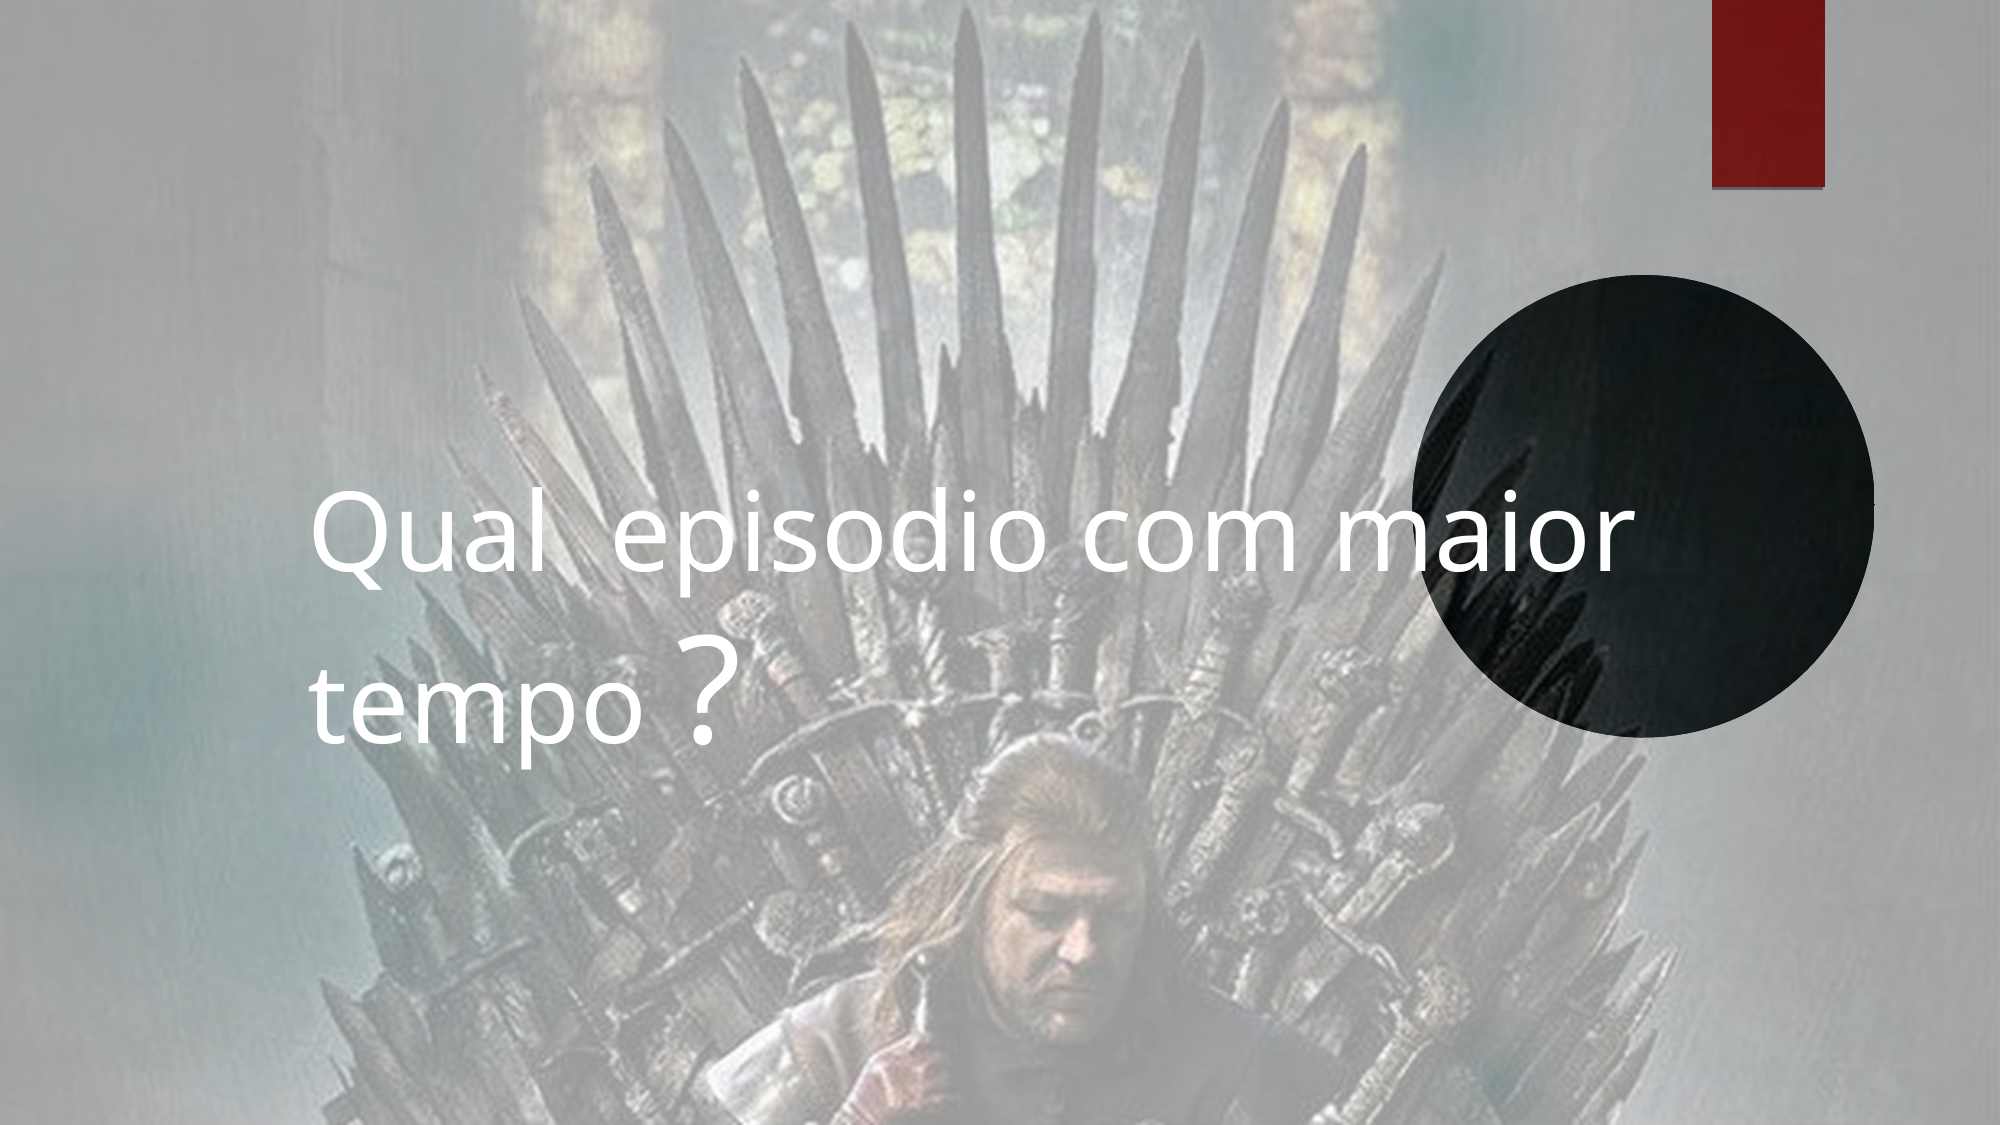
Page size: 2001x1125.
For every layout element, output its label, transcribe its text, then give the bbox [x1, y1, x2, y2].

picture [0, 0, 2000, 1125]
title Qual episodio com maior tempo ? [292, 235, 1708, 782]
